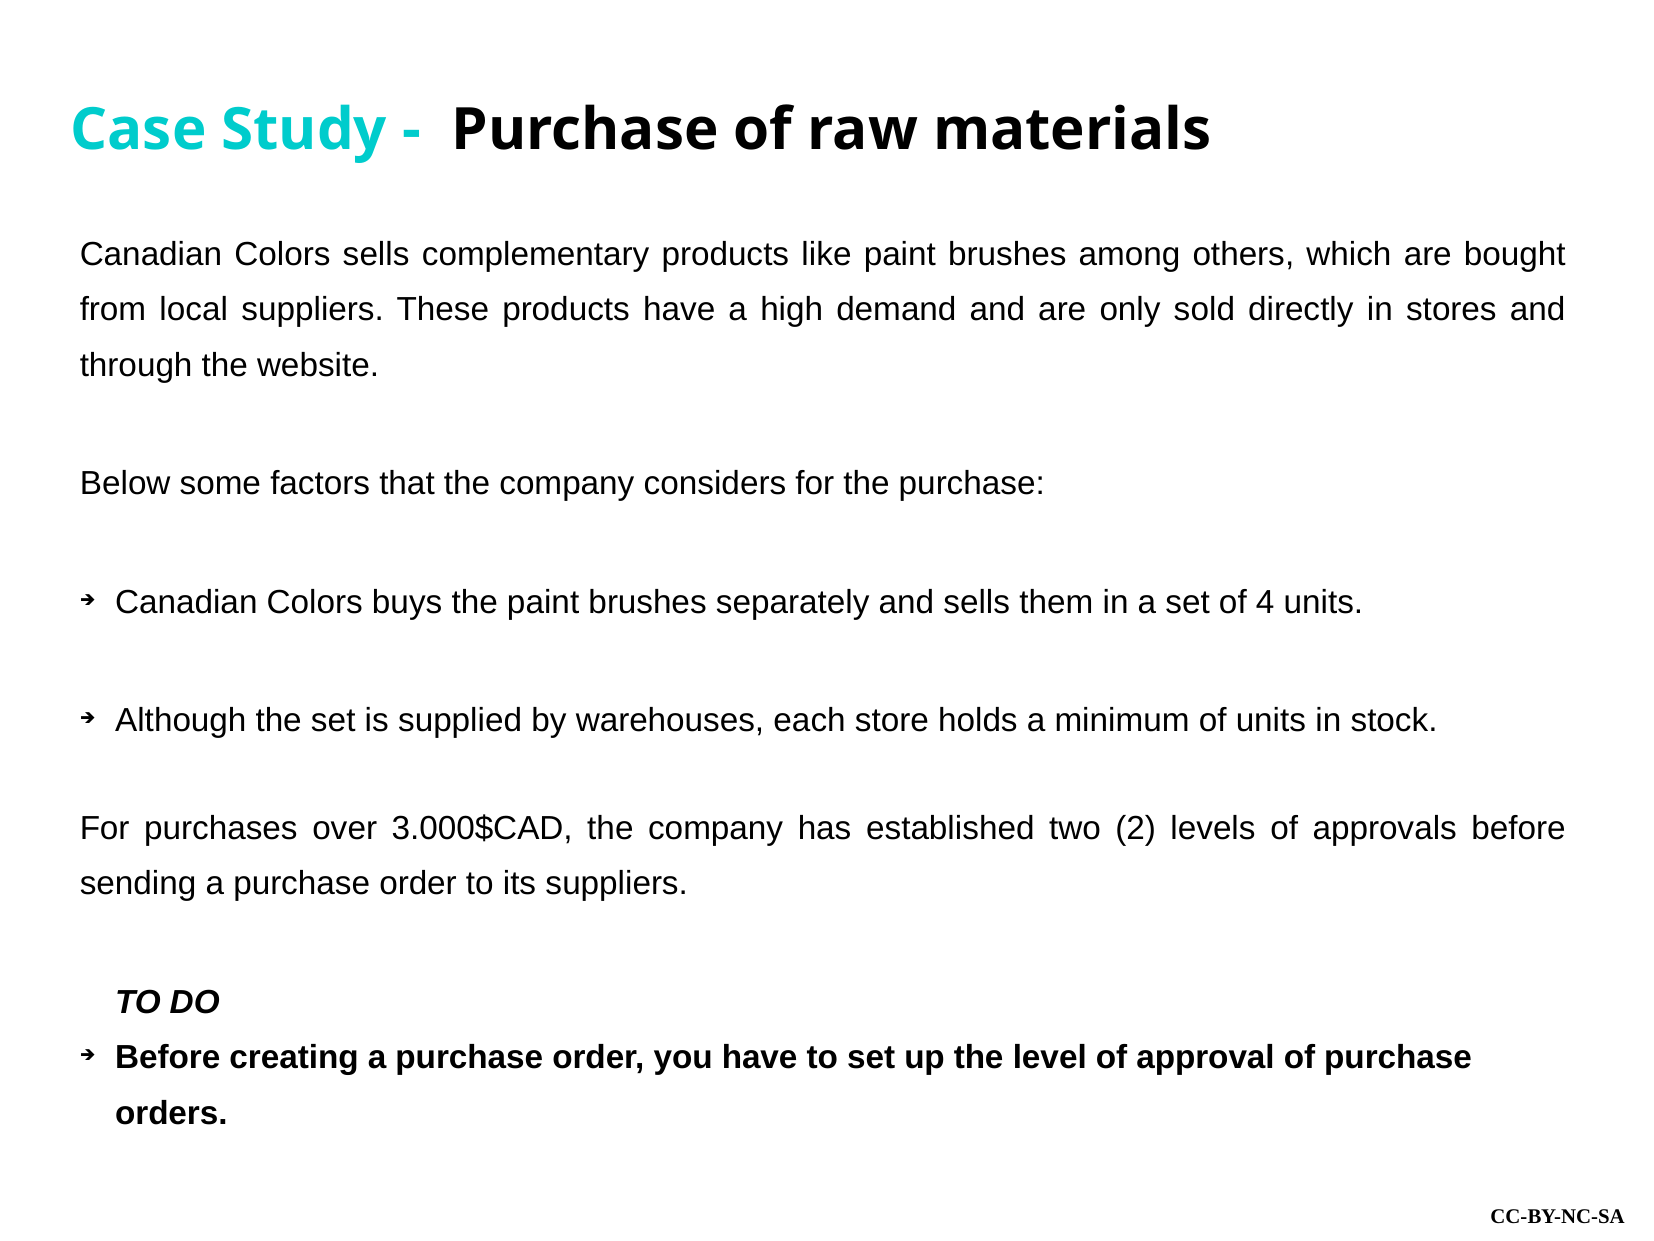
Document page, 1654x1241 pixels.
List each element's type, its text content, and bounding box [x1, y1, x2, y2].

title Case Study - Purchase of raw materials [70, 23, 1560, 209]
text_box Canadian Colors sells complementary products like paint brushes among others, which are bought from local suppliers. These products have a high demand and are only sold directly in stores and through the website. Below some factors that the company considers for the purchase: Canadian Colors buys the paint brushes separately and sells them in a set of 4 units. Although the set is supplied by warehouses, each store holds a minimum of units in stock. For purchases over 3.000$CAD, the company has established two (2) levels of approvals before sending a purchase order to its suppliers. TO DO Before creating a purchase order, you have to set up the level of approval of purchase orders. [64, 209, 1583, 1147]
